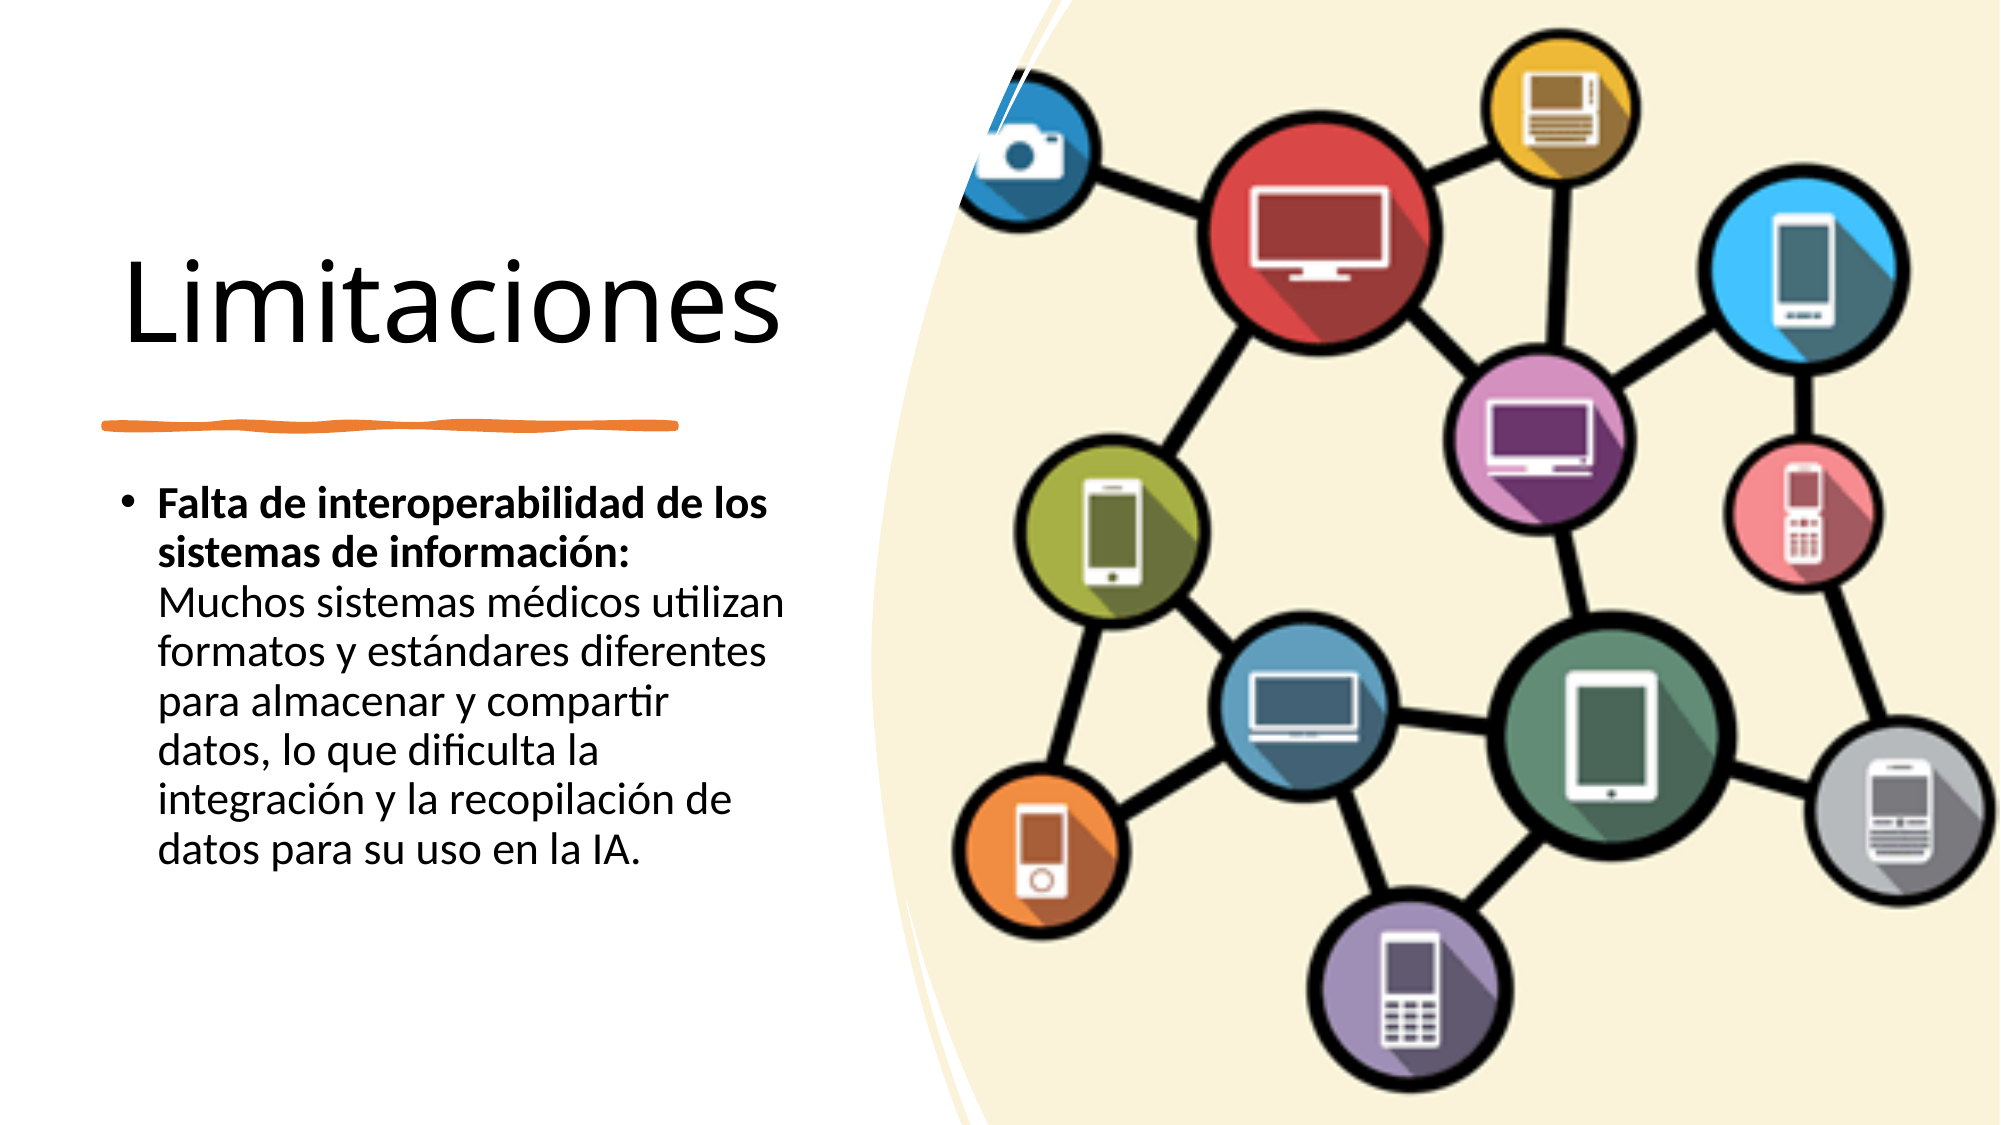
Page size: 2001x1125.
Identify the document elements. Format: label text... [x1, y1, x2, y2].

list Falta de interoperabilidad de los sistemas de información: Muchos sistemas médicos utilizan formatos y estándares diferentes para almacenar y compartir datos, lo que dificulta la integración y la recopilación de datos para su uso en la IA. [105, 471, 802, 1016]
text_box [871, 0, 2000, 1125]
title Limitaciones [105, 53, 822, 375]
text_box [104, 422, 675, 430]
